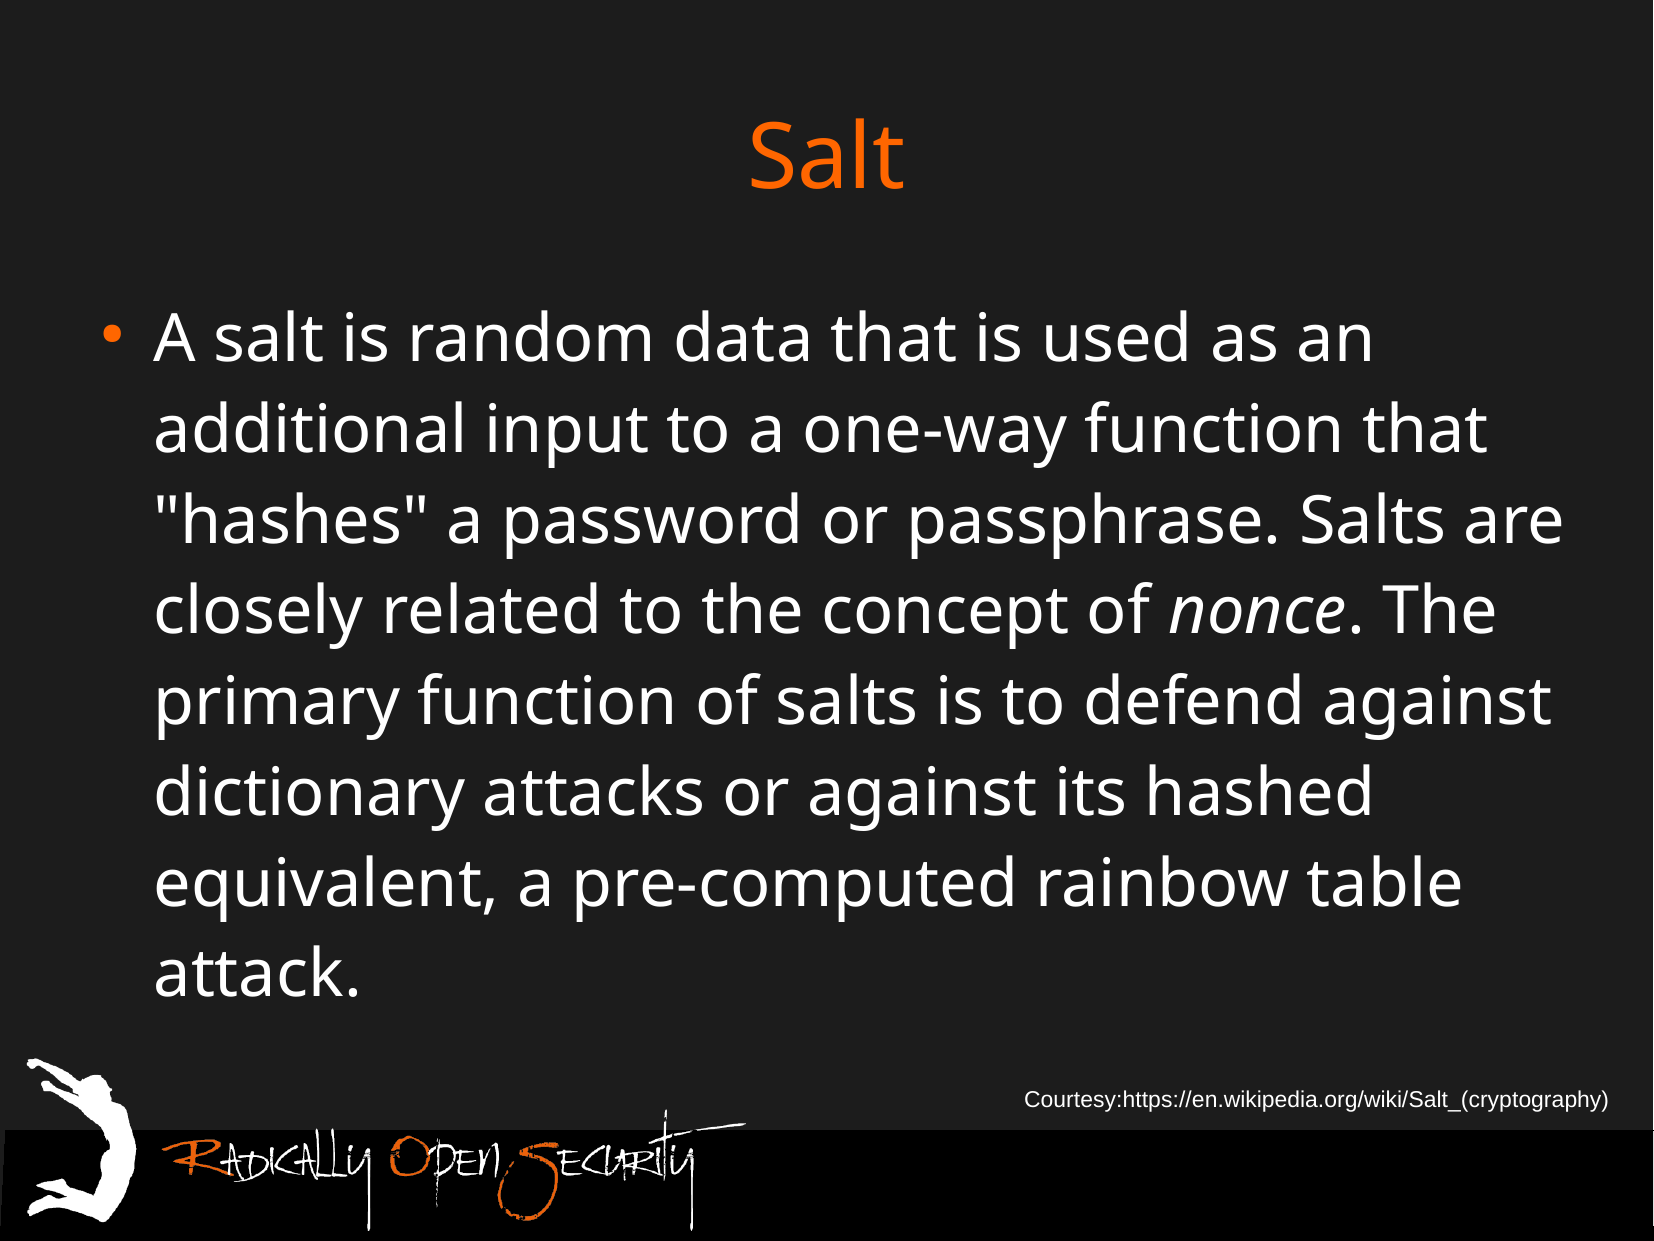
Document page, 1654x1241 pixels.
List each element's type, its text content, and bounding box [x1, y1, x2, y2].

picture [0, 1022, 778, 1241]
list A salt is random data that is used as an additional input to a one-way function that "hashes" a password or passphrase. Salts are closely related to the concept of nonce. The primary function of salts is to defend against dictionary attacks or against its hashed equivalent, a pre-computed rainbow table attack. [82, 290, 1571, 1010]
text_box Courtesy:https://en.wikipedia.org/wiki/Salt_(cryptography) [1009, 1078, 1645, 1122]
title Salt [82, 49, 1571, 257]
